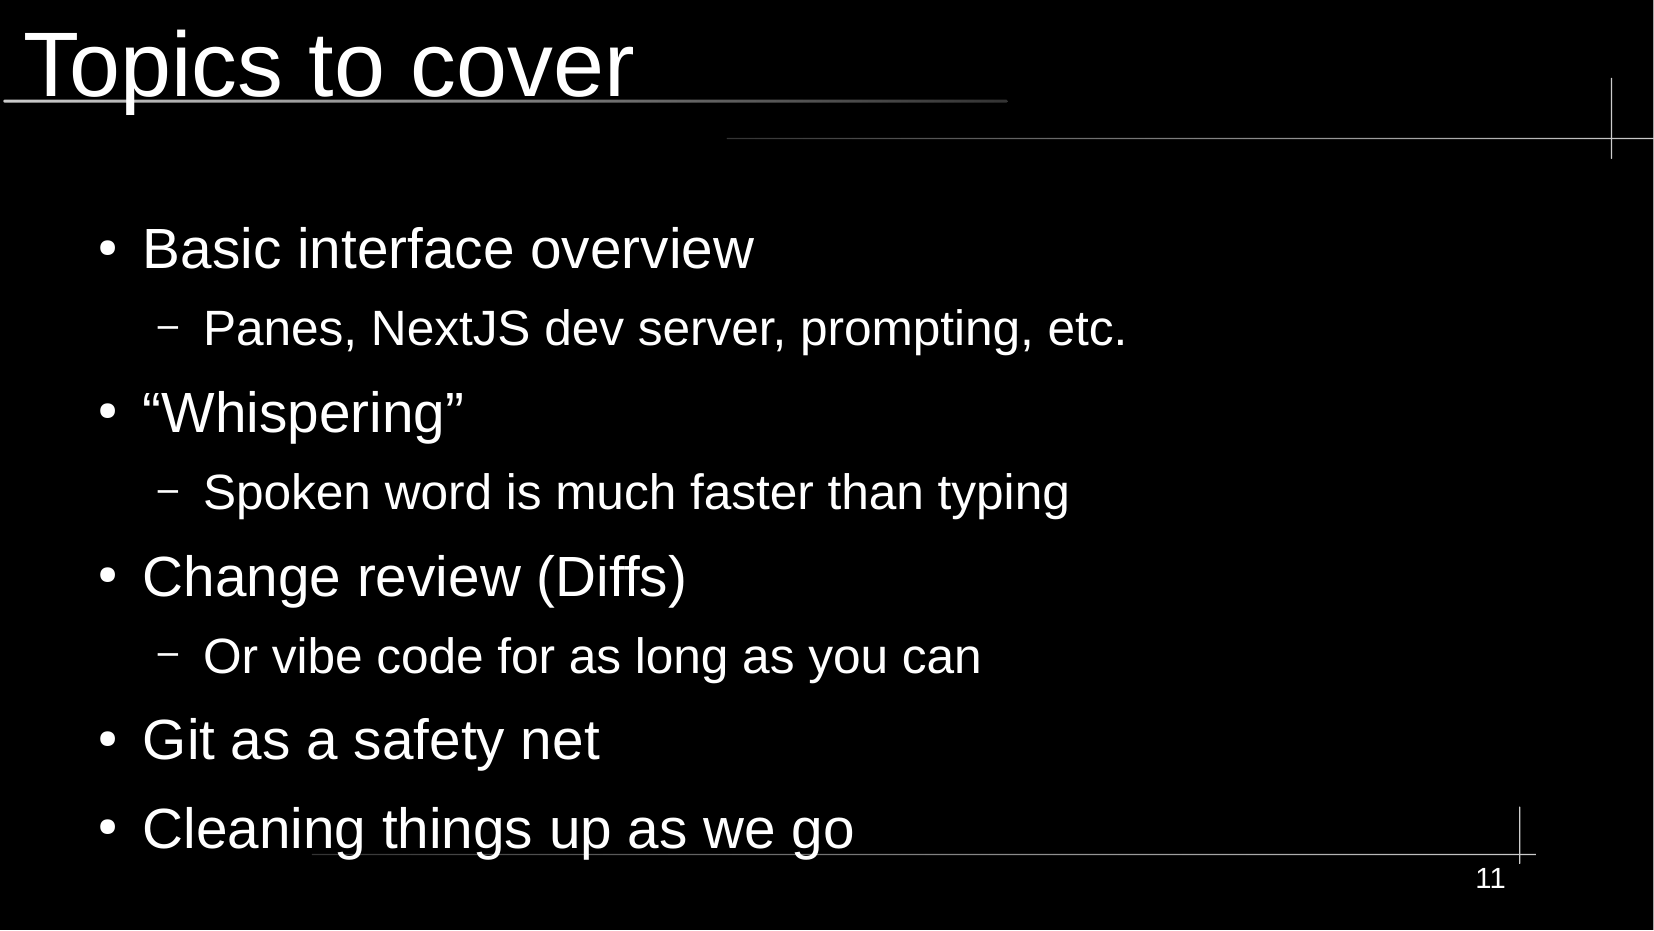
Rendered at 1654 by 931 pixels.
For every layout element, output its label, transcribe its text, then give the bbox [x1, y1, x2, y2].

list Basic interface overview Panes, NextJS dev server, prompting, etc. “Whispering” Spoken word is much faster than typing Change review (Diffs) Or vibe code for as long as you can Git as a safety net Cleaning things up as we go [82, 217, 1313, 863]
title Topics to cover [23, 11, 1589, 119]
